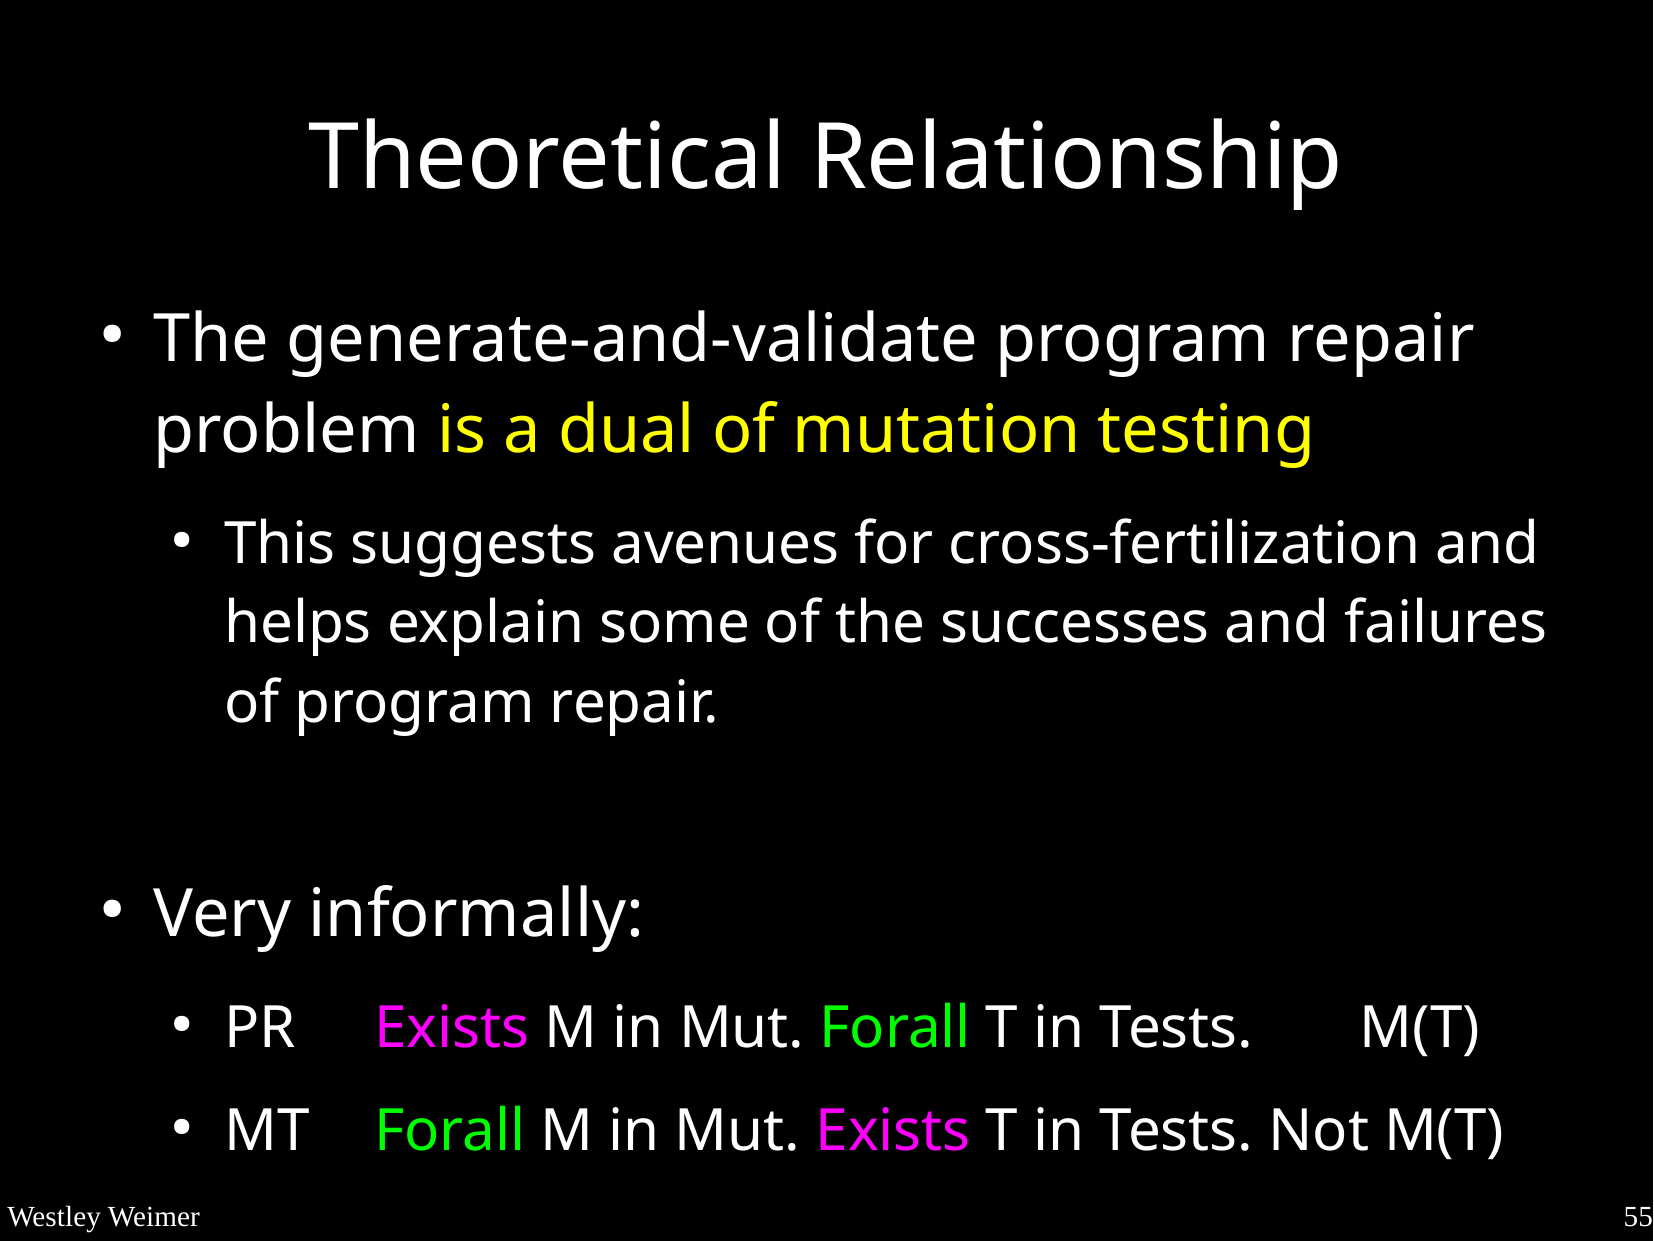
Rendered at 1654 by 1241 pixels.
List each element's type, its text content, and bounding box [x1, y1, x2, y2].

list The generate-and-validate program repair problem is a dual of mutation testing This suggests avenues for cross-fertilization and helps explain some of the successes and failures of program repair. Very informally: PR Exists M in Mut. Forall T in Tests. M(T) MT Forall M in Mut. Exists T in Tests. Not M(T) [82, 290, 1571, 1109]
title Theoretical Relationship [82, 49, 1571, 257]
